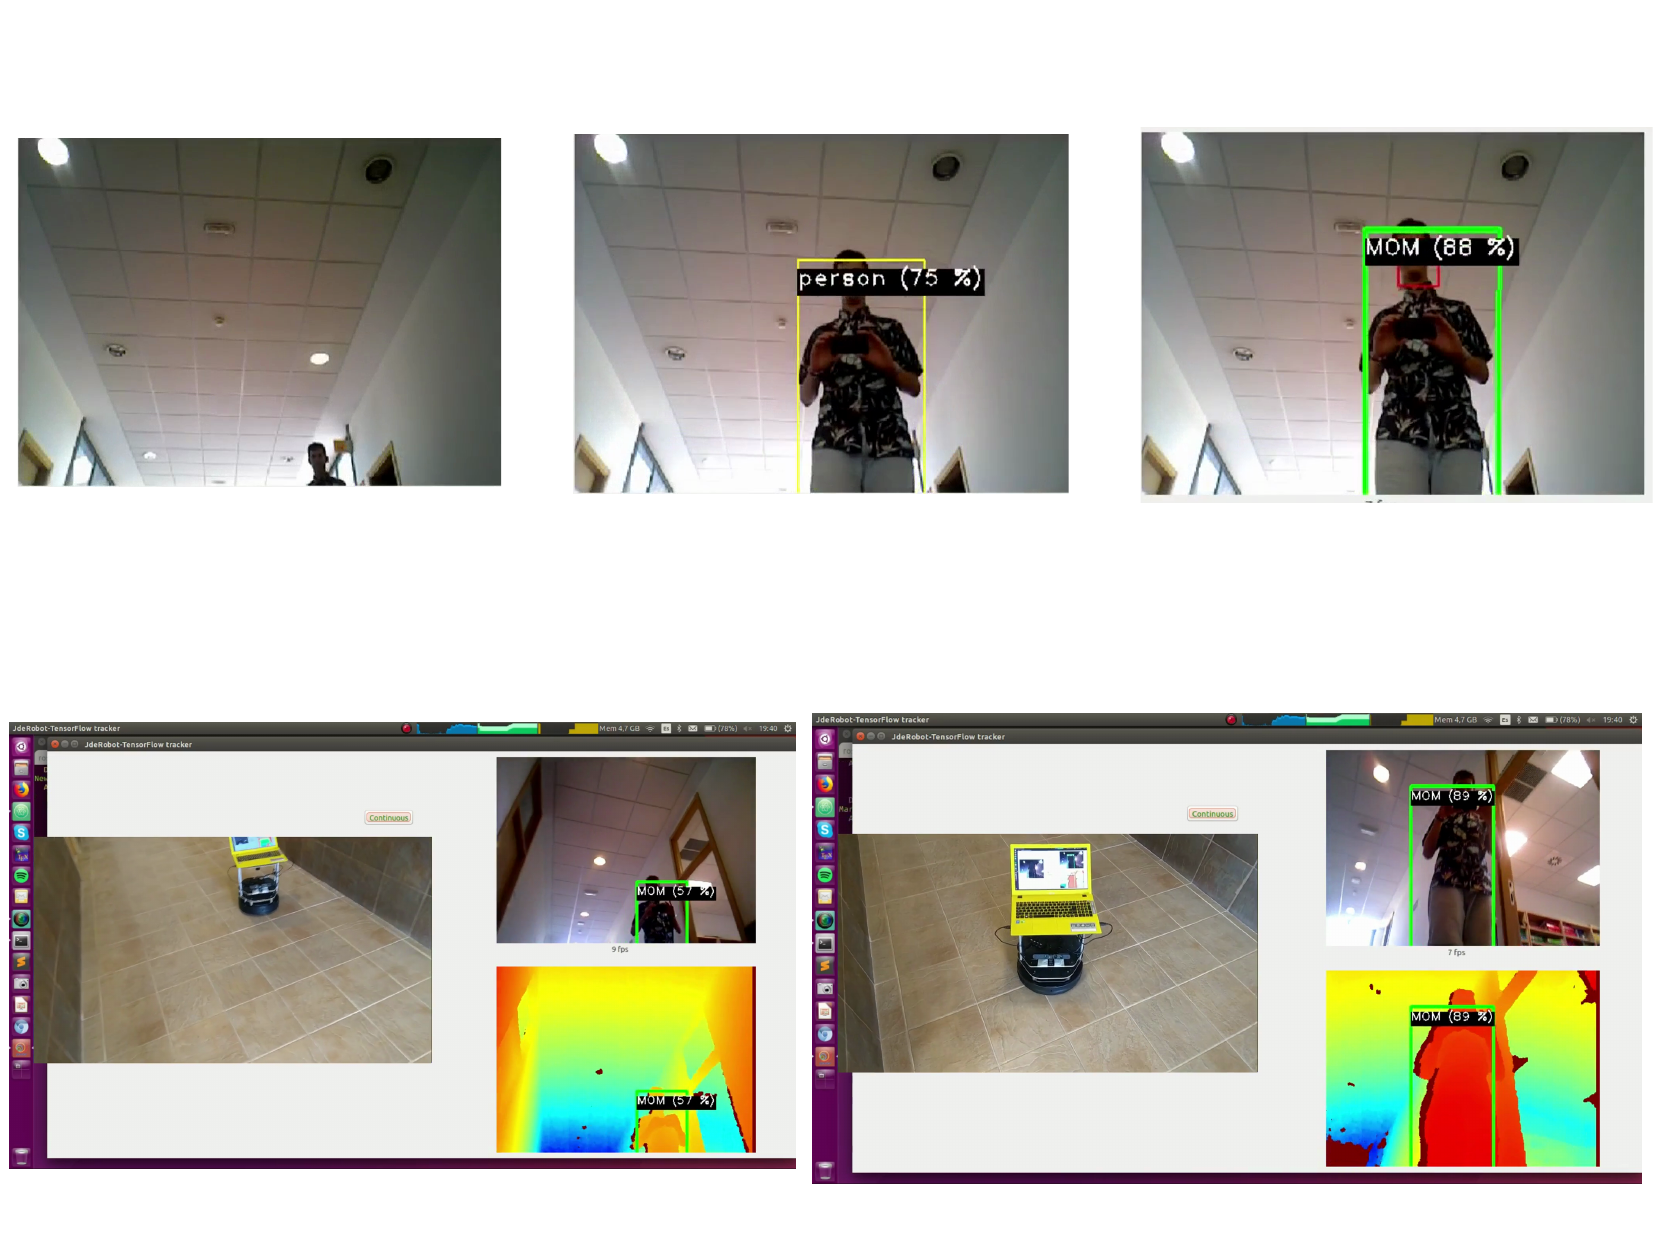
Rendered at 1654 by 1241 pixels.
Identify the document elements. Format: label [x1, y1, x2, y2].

picture [812, 713, 1642, 1184]
picture [573, 134, 1069, 494]
picture [1140, 127, 1653, 503]
picture [17, 138, 502, 487]
picture [9, 722, 796, 1169]
